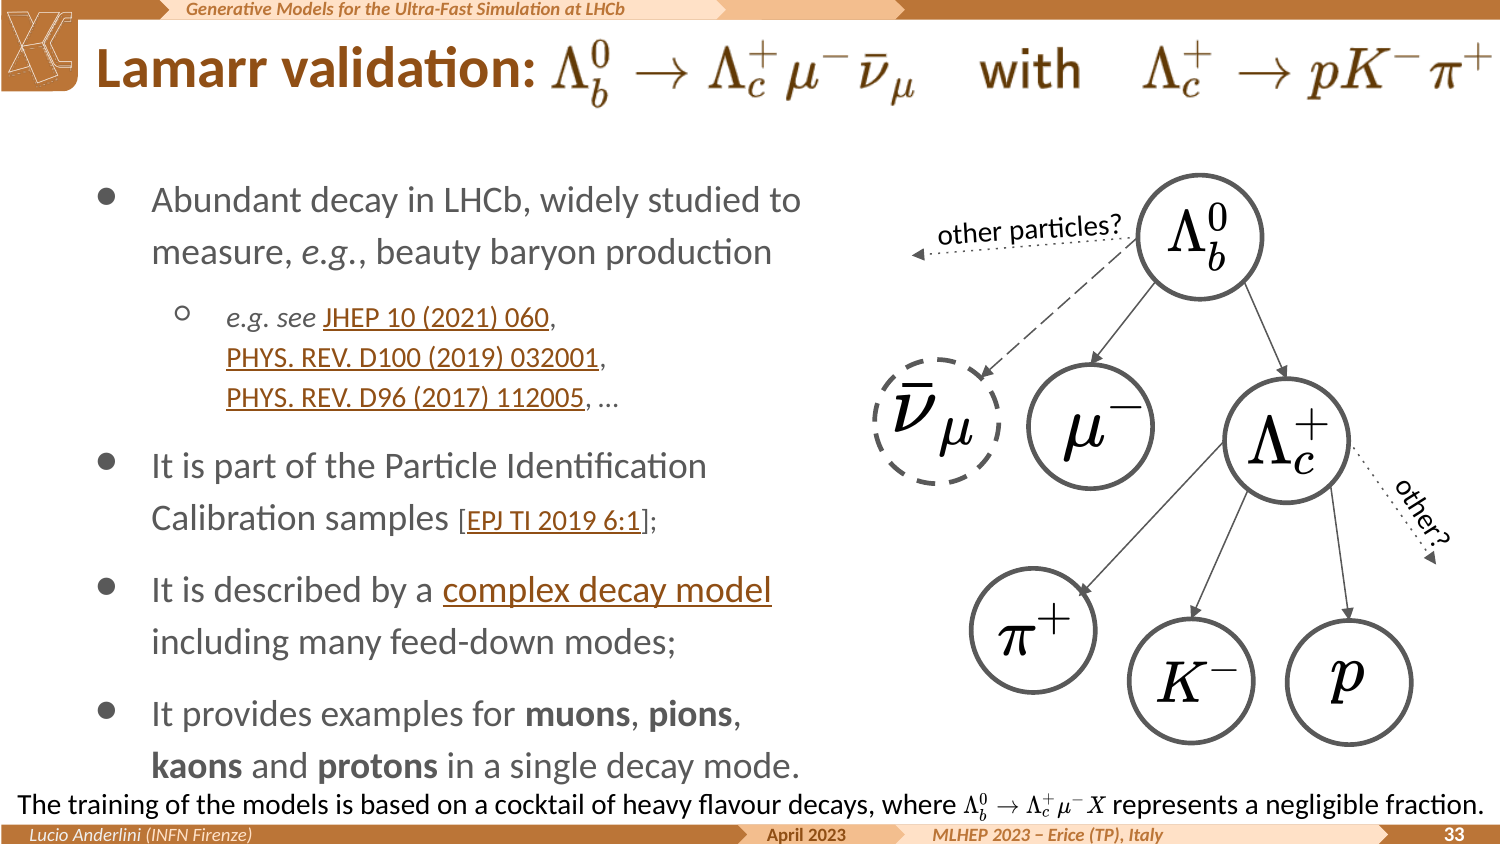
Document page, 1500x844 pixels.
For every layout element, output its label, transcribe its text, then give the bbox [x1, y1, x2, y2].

picture [1062, 385, 1153, 468]
picture [1246, 402, 1337, 480]
picture [1155, 652, 1246, 710]
picture [1331, 654, 1368, 711]
picture [997, 598, 1079, 663]
picture [550, 35, 1500, 113]
text_box other particles? [920, 187, 1156, 268]
picture [891, 376, 982, 467]
text_box other? [1367, 449, 1489, 588]
slide_number <number> [1389, 836, 1480, 844]
text_box The training of the models is based on a cocktail of heavy flavour decays, where represents a negligible fraction. [2, 770, 1500, 836]
list Abundant decay in LHCb, widely studied to measure, e.g., beauty baryon production e.g. see JHEP 10 (2021) 060, PHYS. REV. D100 (2019) 032001, PHYS. REV. D96 (2017) 112005, … It is part of the Particle Identification Calibration samples [EPJ TI 2019 6:1]; It is described by a complex decay model including many feed-down modes; It provides examples for muons, pions, kaons and protons in a single decay mode. [61, 153, 845, 725]
title Lamarr validation: [81, 14, 1480, 109]
picture [963, 791, 1106, 823]
picture [1166, 198, 1234, 277]
